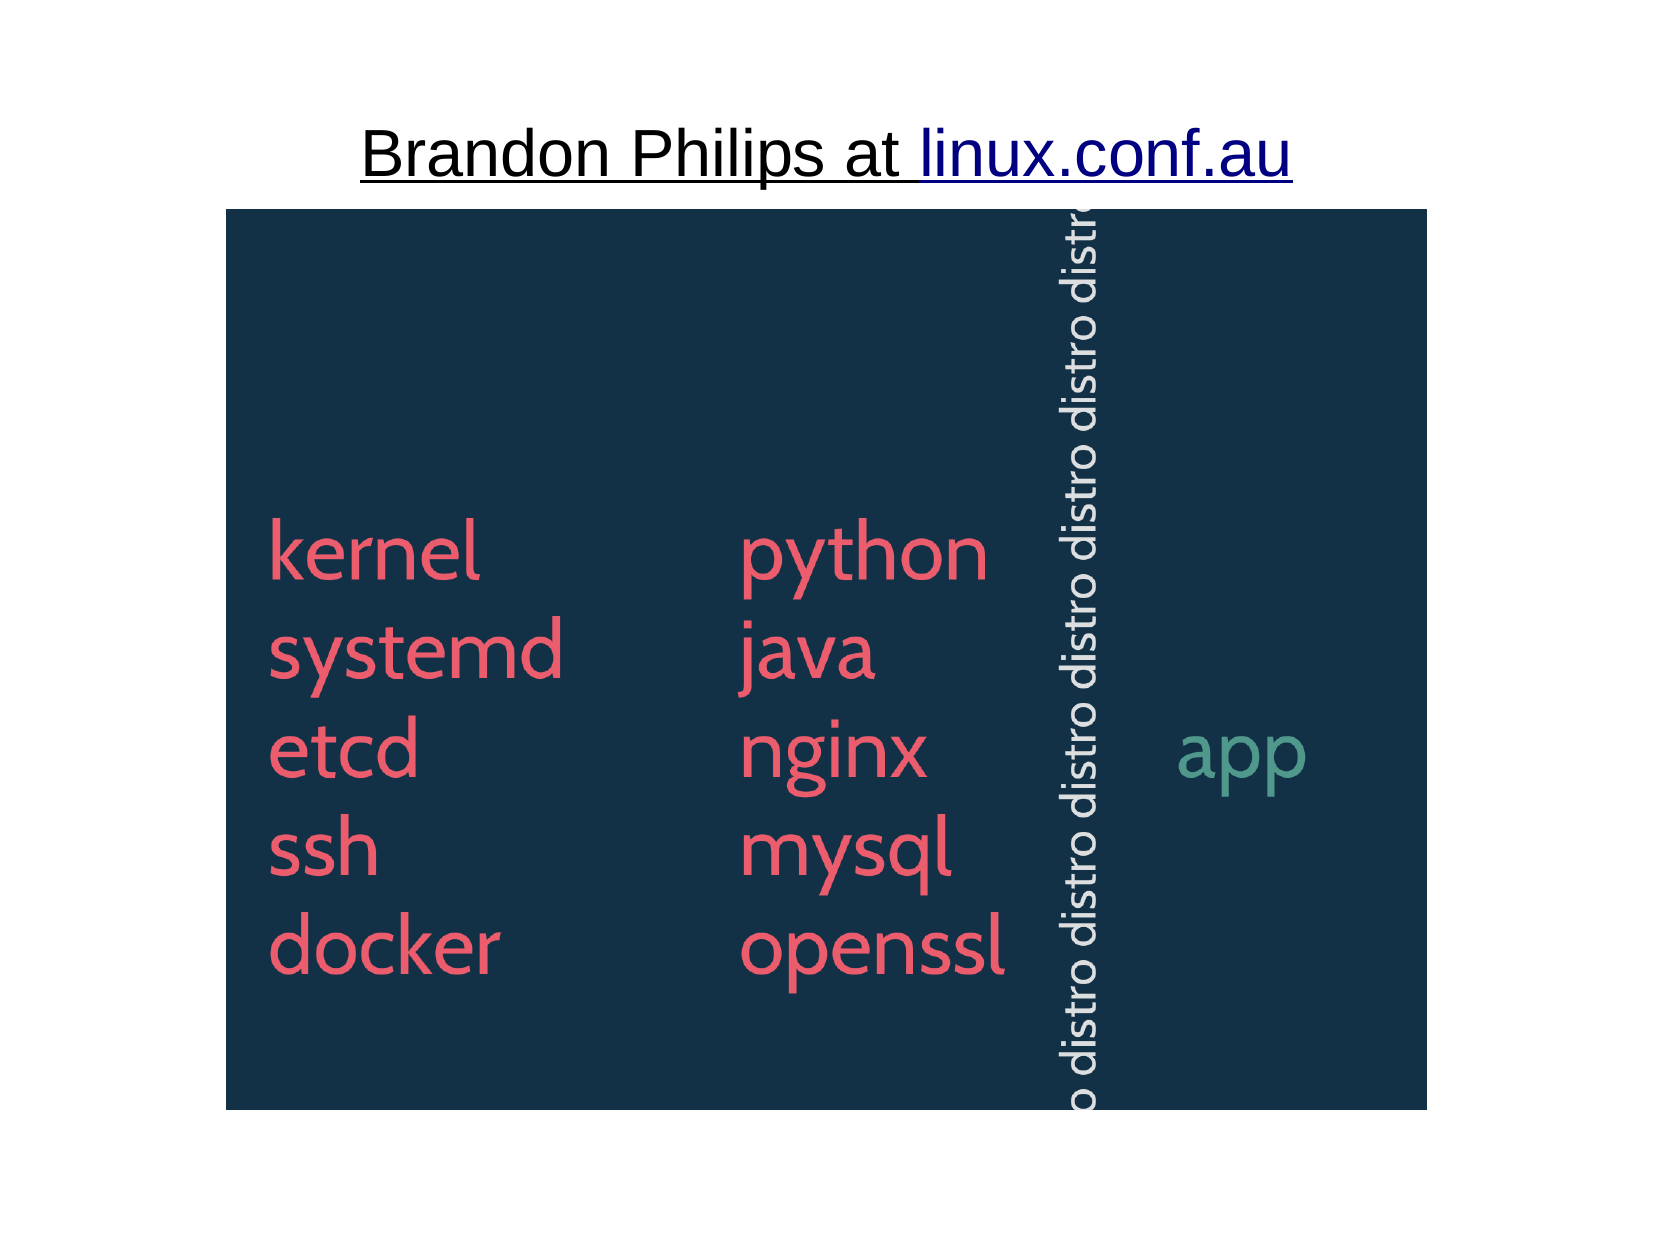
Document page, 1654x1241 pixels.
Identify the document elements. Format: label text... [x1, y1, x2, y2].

title Brandon Philips at linux.conf.au [82, 49, 1571, 257]
picture [226, 209, 1427, 1111]
